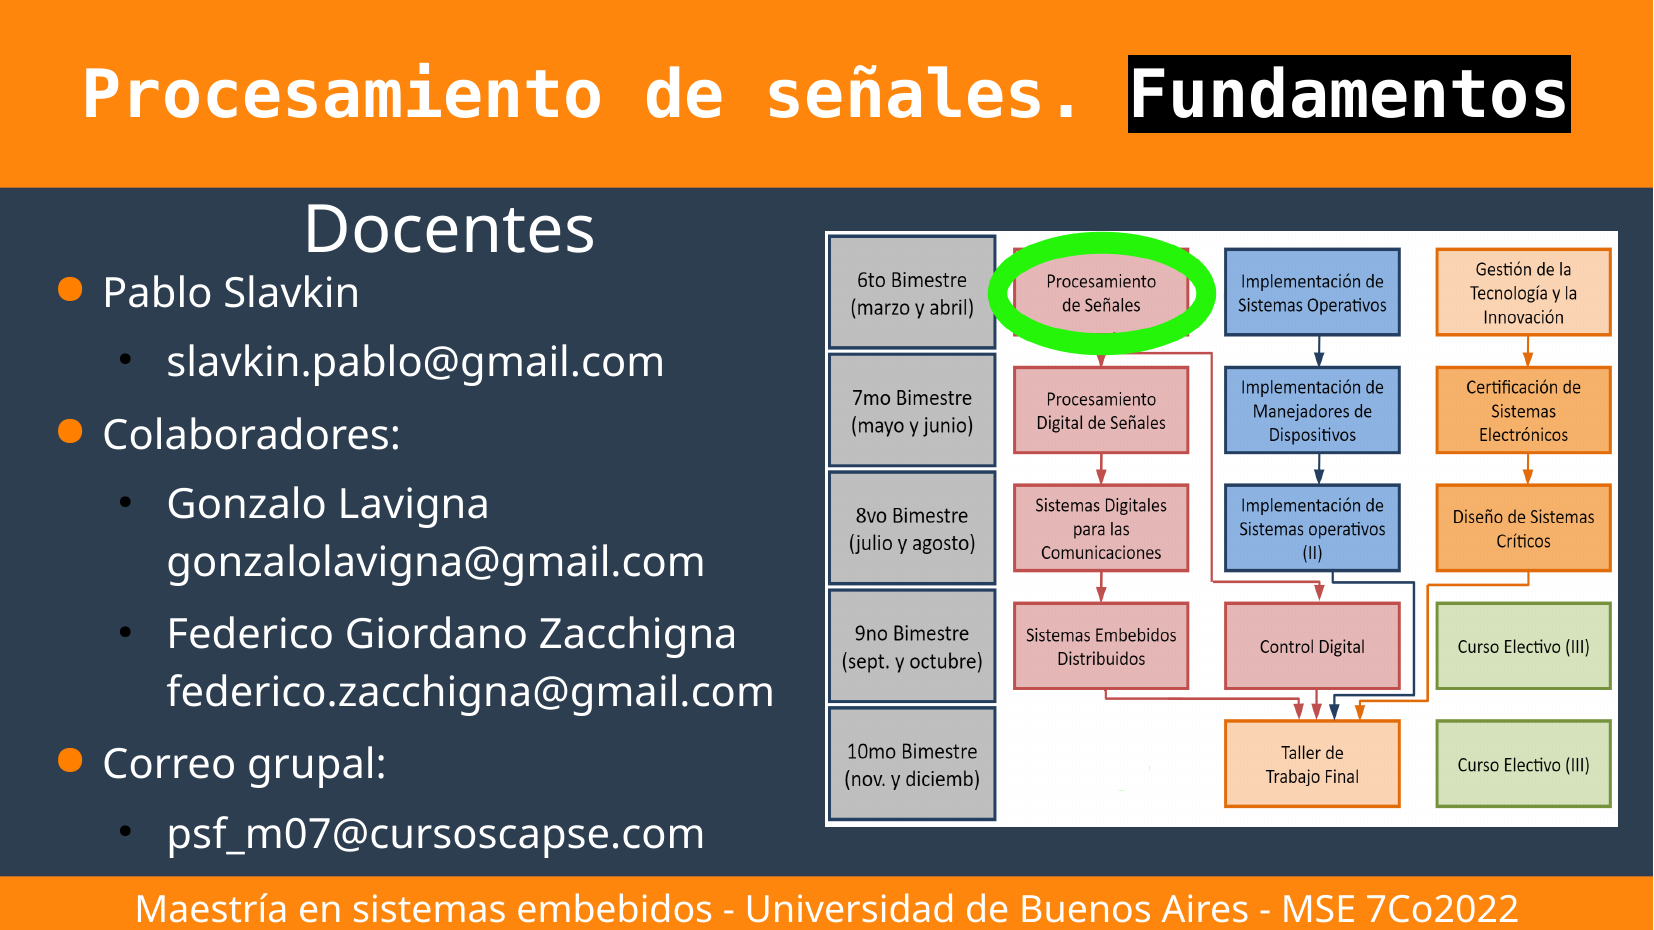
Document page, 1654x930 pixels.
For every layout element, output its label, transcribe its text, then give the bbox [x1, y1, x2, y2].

title Procesamiento de señales. Fundamentos [58, 16, 1594, 135]
list Pablo Slavkin slavkin.pablo@gmail.com Colaboradores: Gonzalo Lavigna gonzalolavigna@gmail.com Federico Giordano Zacchigna federico.zacchigna@gmail.com Correo grupal: psf_m07@cursoscapse.com [37, 262, 826, 863]
picture [826, 231, 1618, 827]
text_box Docentes [56, 171, 844, 282]
